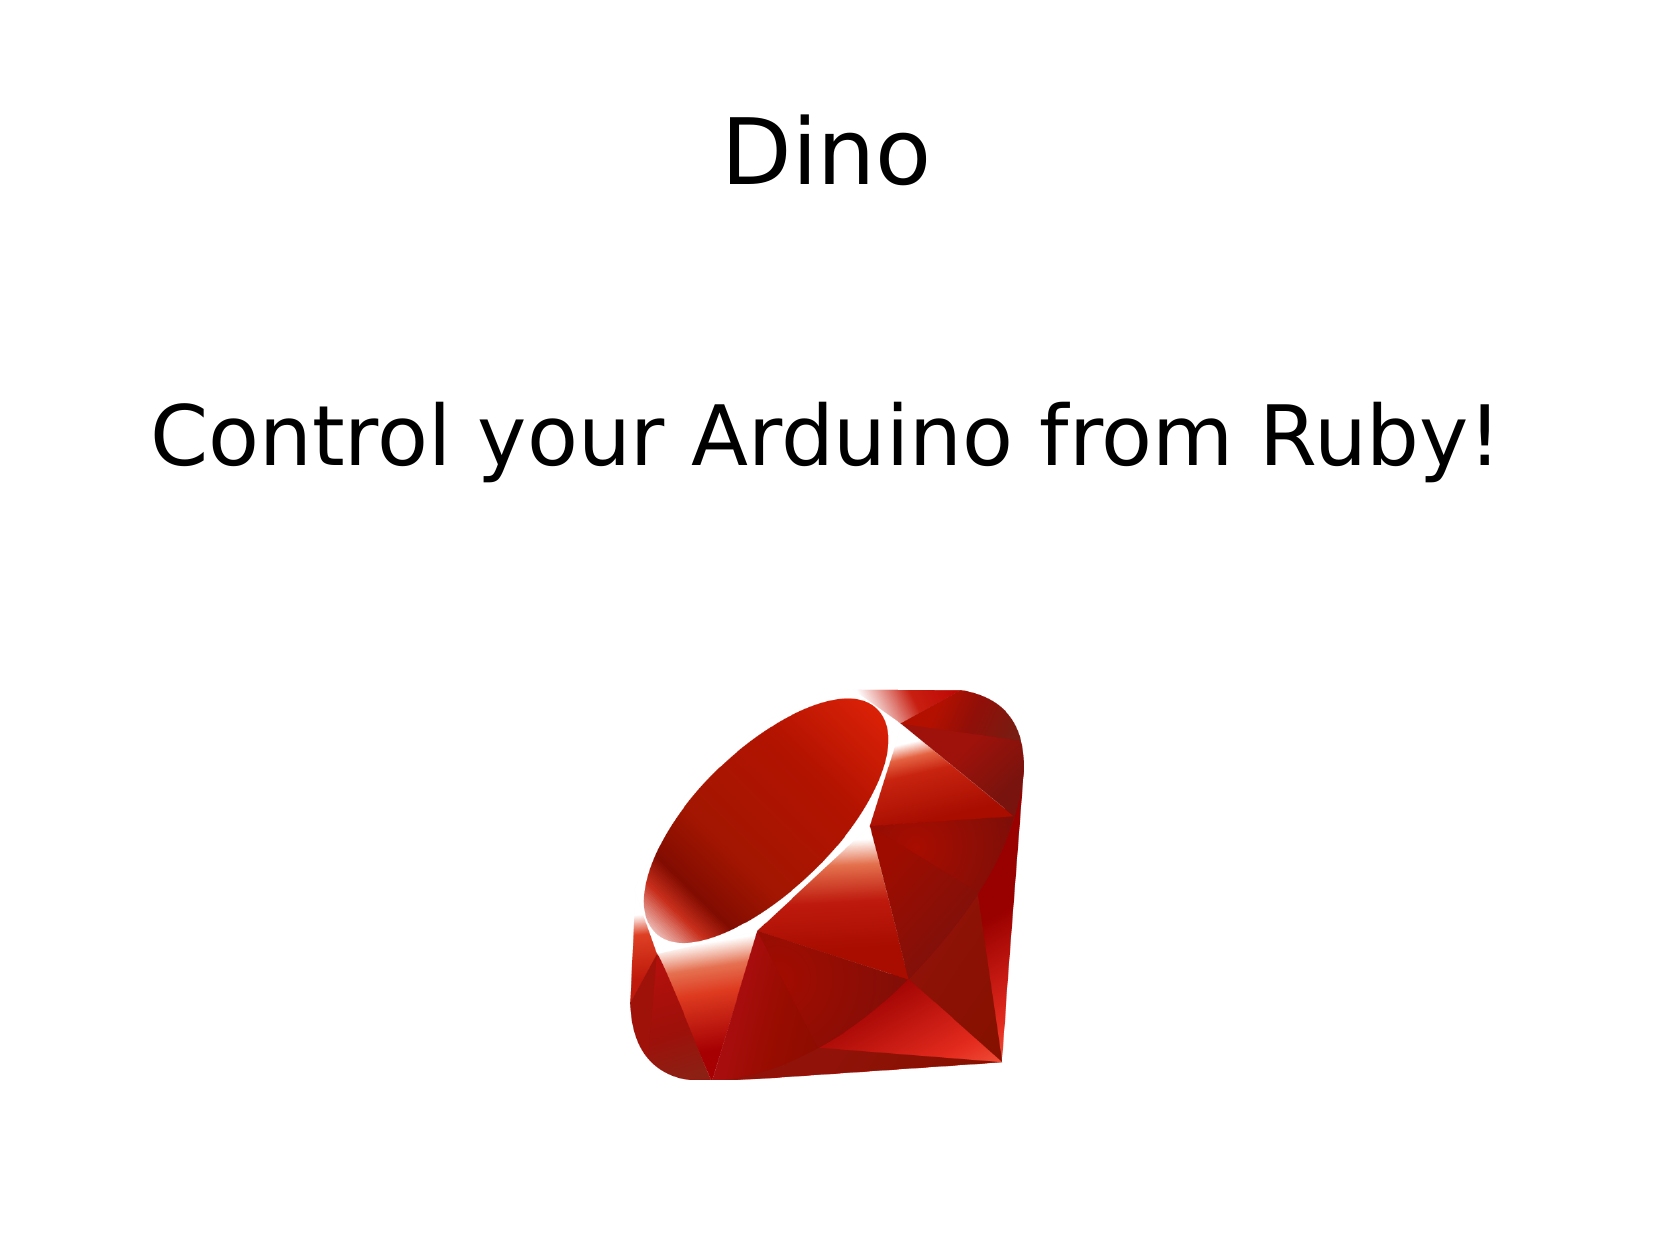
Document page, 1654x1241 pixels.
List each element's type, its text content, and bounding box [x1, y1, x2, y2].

title Dino [82, 49, 1571, 257]
title Control your Arduino from Ruby! [0, 332, 1654, 541]
picture [630, 689, 1060, 1081]
